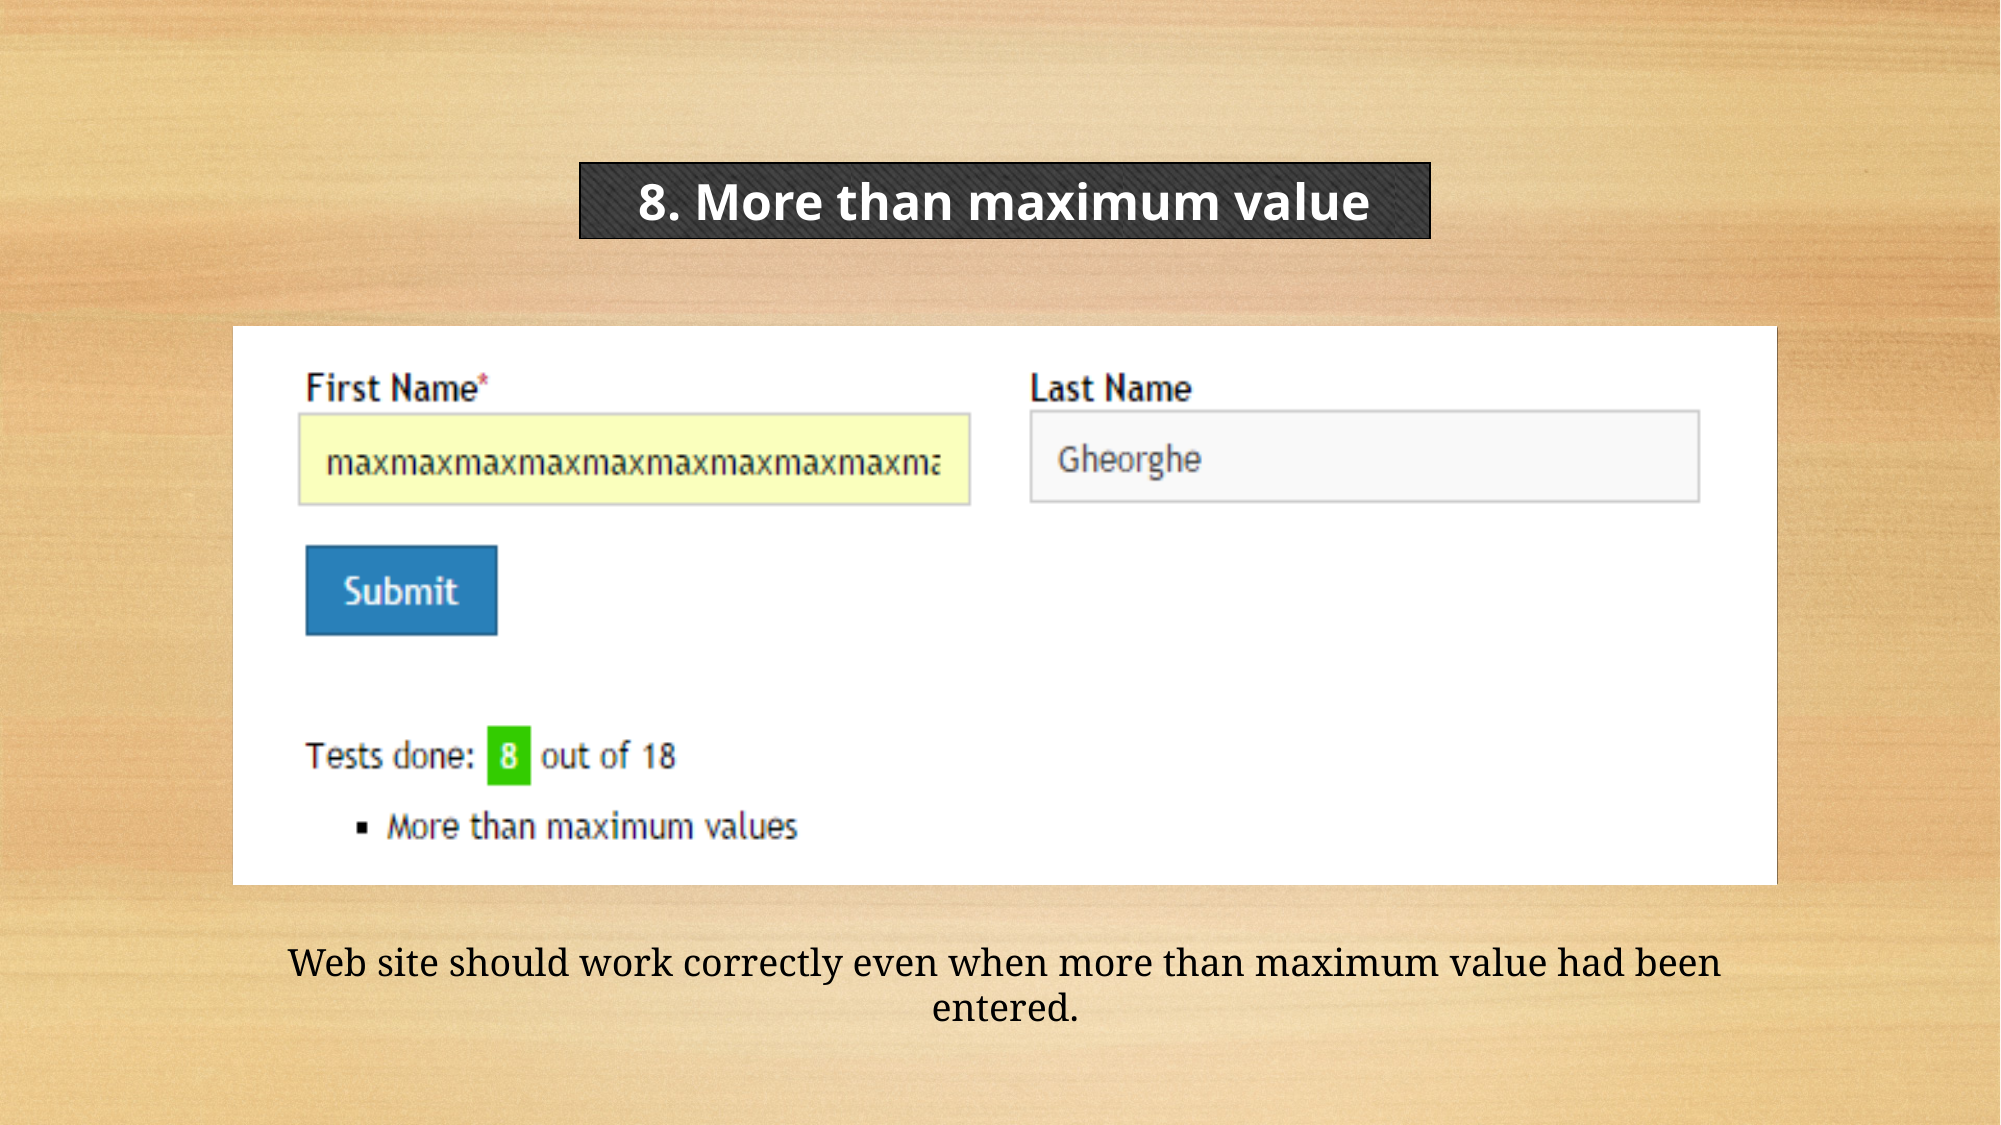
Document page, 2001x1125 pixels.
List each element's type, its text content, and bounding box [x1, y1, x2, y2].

text_box [305, 900, 1814, 961]
text_box Web site should work correctly even when more than maximum value had been entered. [220, 930, 1791, 1037]
text_box 8. More than maximum value [579, 162, 1430, 239]
picture [263, 357, 1747, 854]
